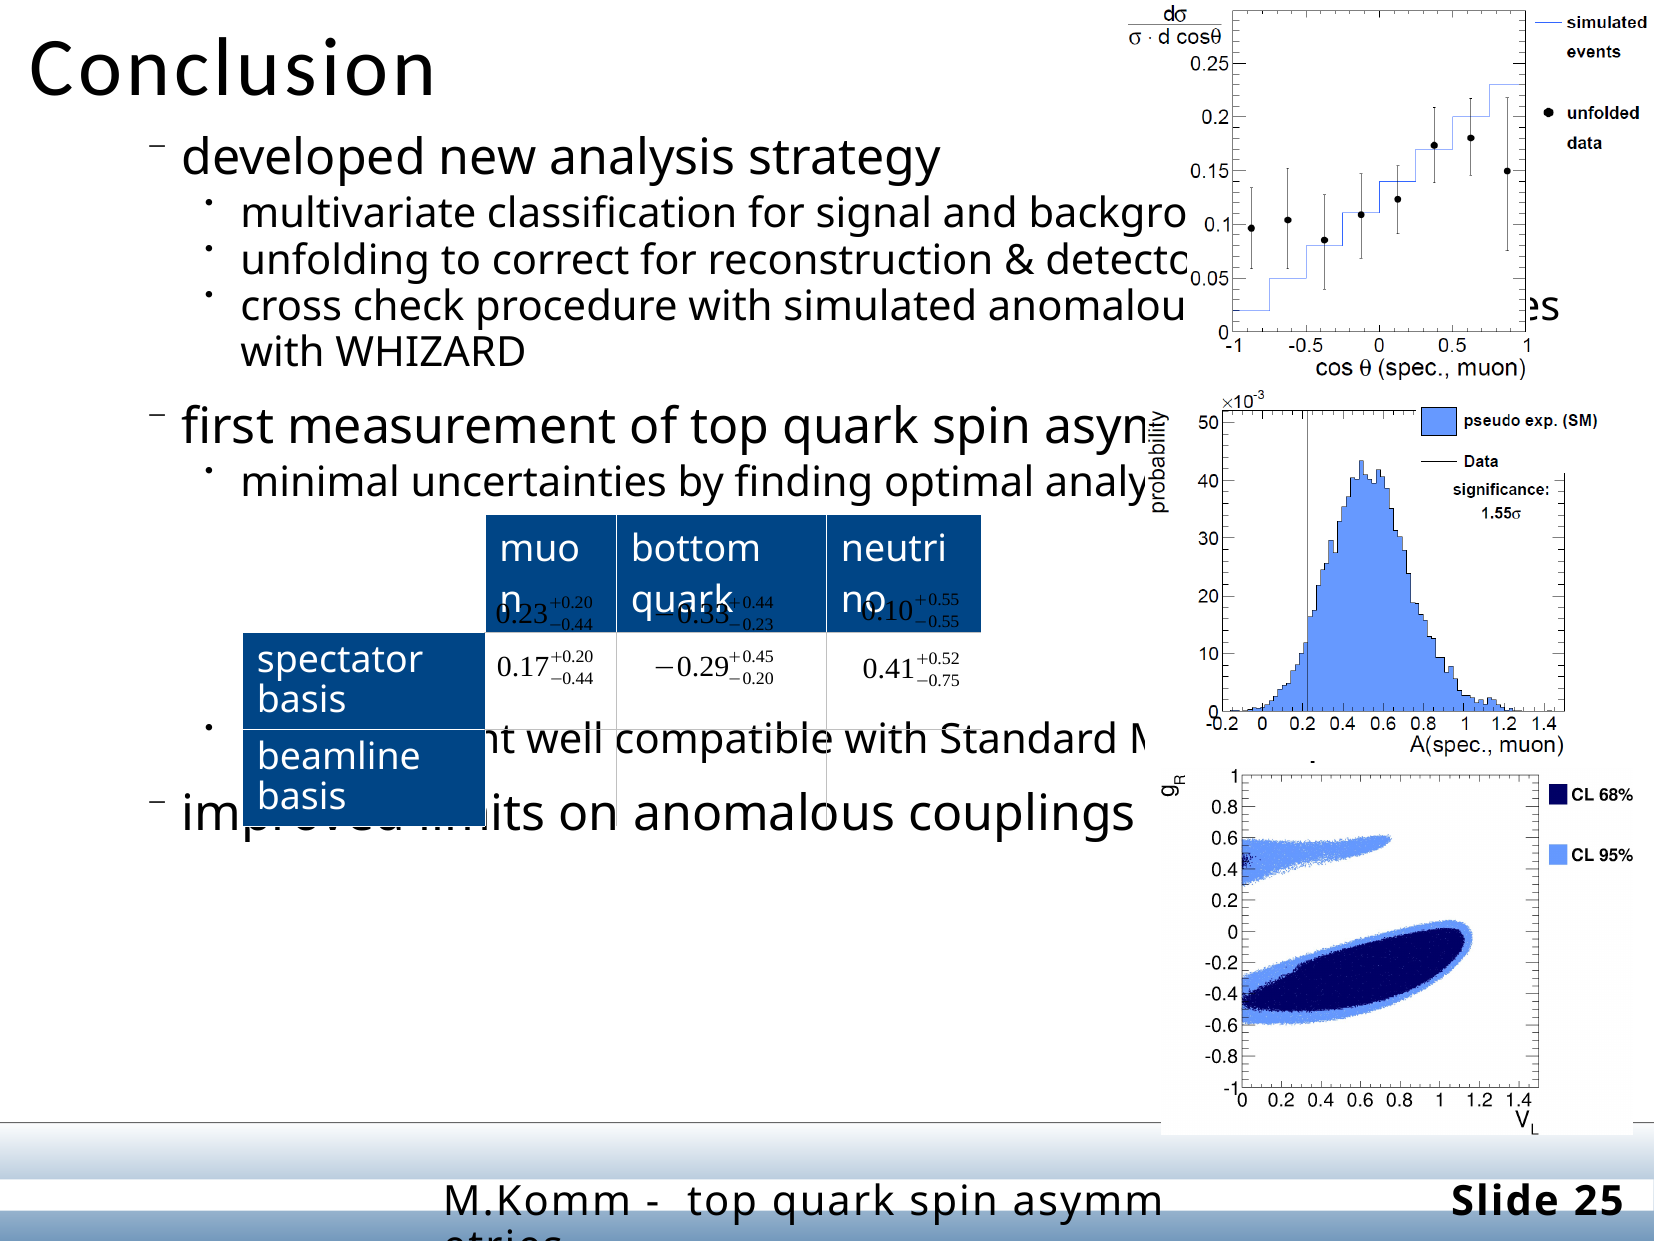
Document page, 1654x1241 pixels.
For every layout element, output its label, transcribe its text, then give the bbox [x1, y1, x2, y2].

table_header muon [486, 515, 616, 632]
chart [855, 647, 968, 690]
chart [645, 592, 781, 634]
table_cell [827, 633, 981, 729]
chart [853, 588, 967, 631]
picture [1122, 5, 1653, 382]
list developed new analysis strategy multivariate classification for signal and background separation unfolding to correct for reconstruction & detector effects cross check procedure with simulated anomalous coupling samples with WHIZARD first measurement of top quark spin asymmetries minimal uncertainties by finding optimal analysis parameters measurement well compatible with Standard Model expectation improved limits on anomalous couplings [86, 147, 1629, 1006]
table_cell beamline basis [243, 730, 485, 826]
chart [645, 645, 781, 688]
table_cell [486, 633, 616, 729]
chart [489, 645, 602, 688]
chart [488, 592, 601, 634]
table_cell spectator basis [243, 633, 485, 729]
title Conclusion [29, 24, 1187, 126]
table_cell [617, 633, 826, 729]
picture [1145, 389, 1601, 761]
table_cell [486, 730, 616, 826]
table_header neutrino [827, 515, 981, 632]
table_header [243, 515, 485, 632]
table_cell [617, 730, 826, 826]
table_cell [827, 730, 981, 826]
picture [1161, 768, 1633, 1135]
table_header bottom quark [617, 515, 826, 632]
